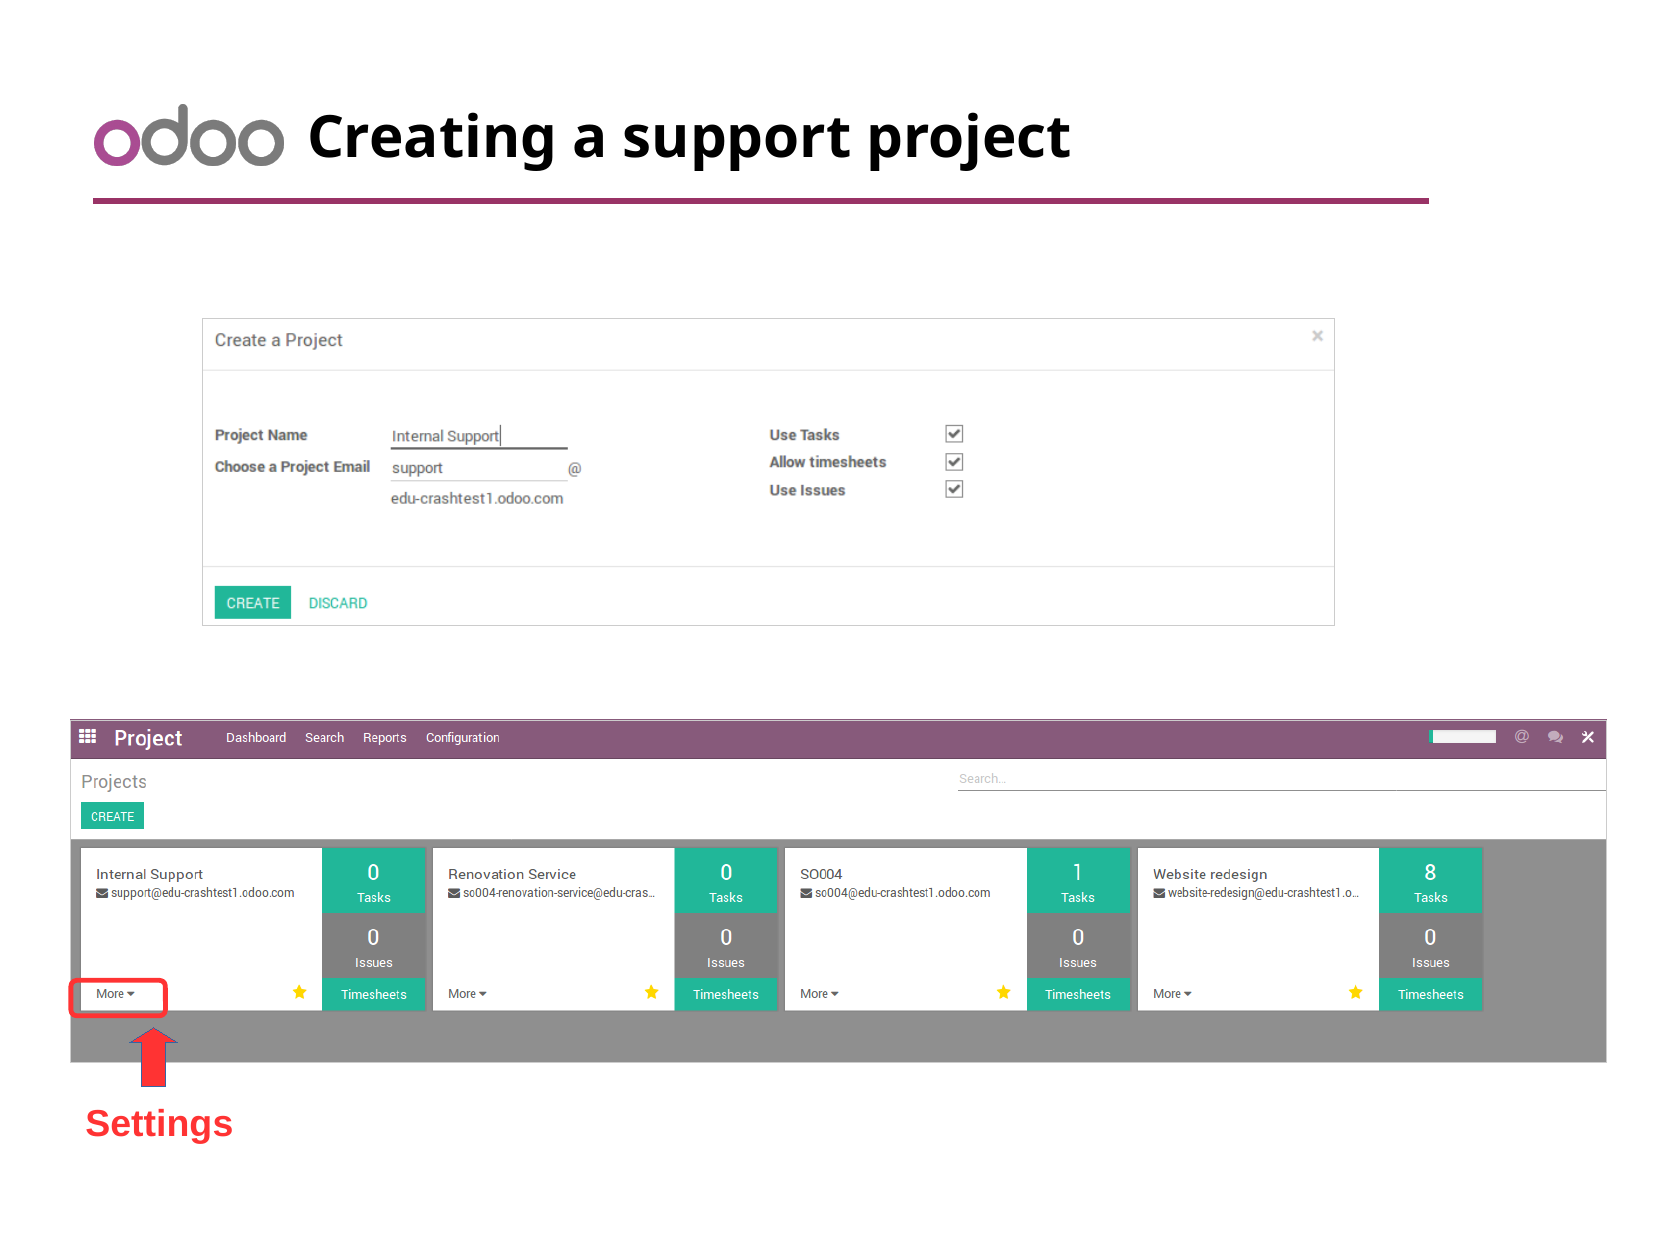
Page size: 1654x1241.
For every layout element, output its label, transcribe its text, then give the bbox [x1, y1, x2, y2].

text_box Settings [64, 1094, 254, 1152]
text_box [129, 1027, 178, 1087]
picture [94, 104, 284, 166]
text_box [70, 980, 166, 1016]
title Creating a support project [307, 31, 1570, 239]
picture [202, 318, 1335, 626]
picture [70, 719, 1607, 1063]
